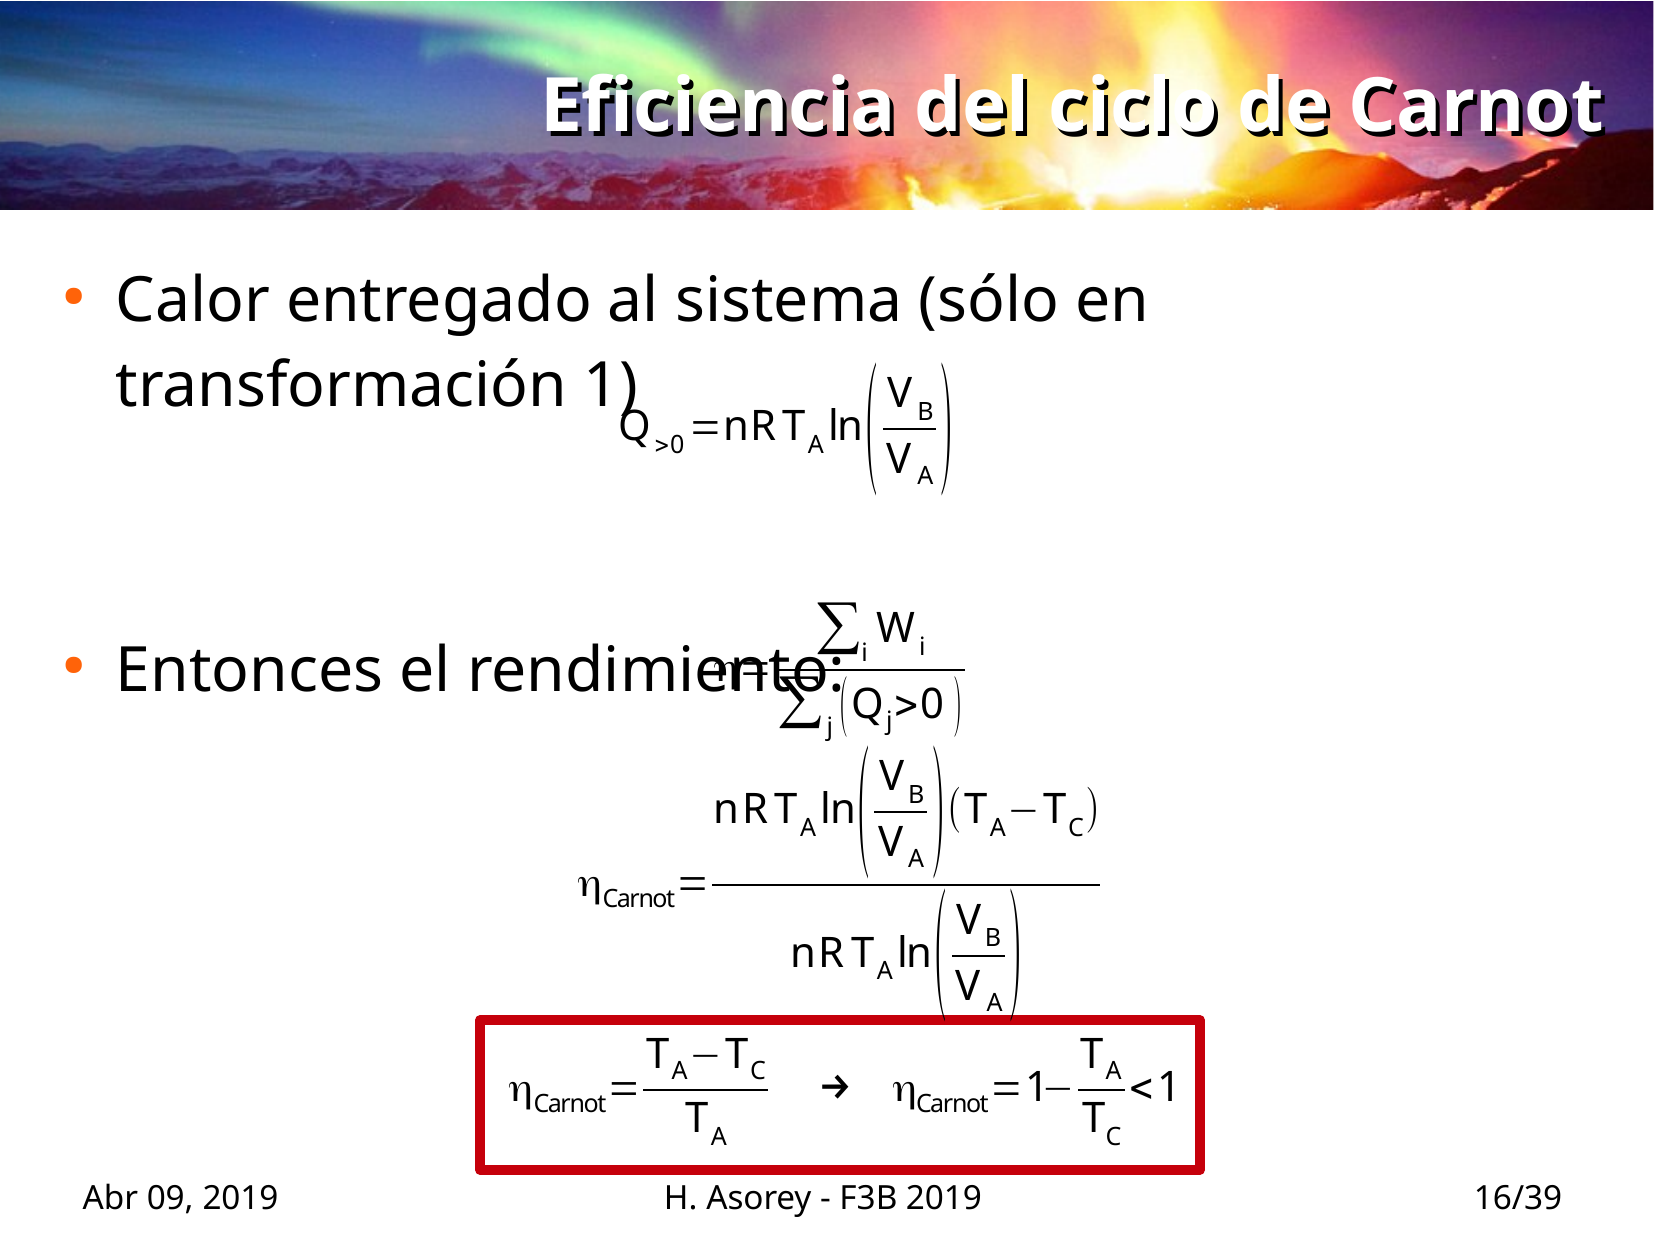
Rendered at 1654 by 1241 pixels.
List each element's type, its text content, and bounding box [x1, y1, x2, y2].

picture [0, 1, 1654, 210]
chart [500, 600, 1178, 1151]
chart [612, 360, 961, 498]
title Eficiencia del ciclo de Carnot [45, 15, 1606, 191]
list Calor entregado al sistema (sólo en transformación 1) Entonces el rendimiento: [485, 1025, 1195, 1156]
chart [201, 364, 214, 417]
list Calor entregado al sistema (sólo en transformación 1) Entonces el rendimiento: [45, 255, 1606, 1156]
